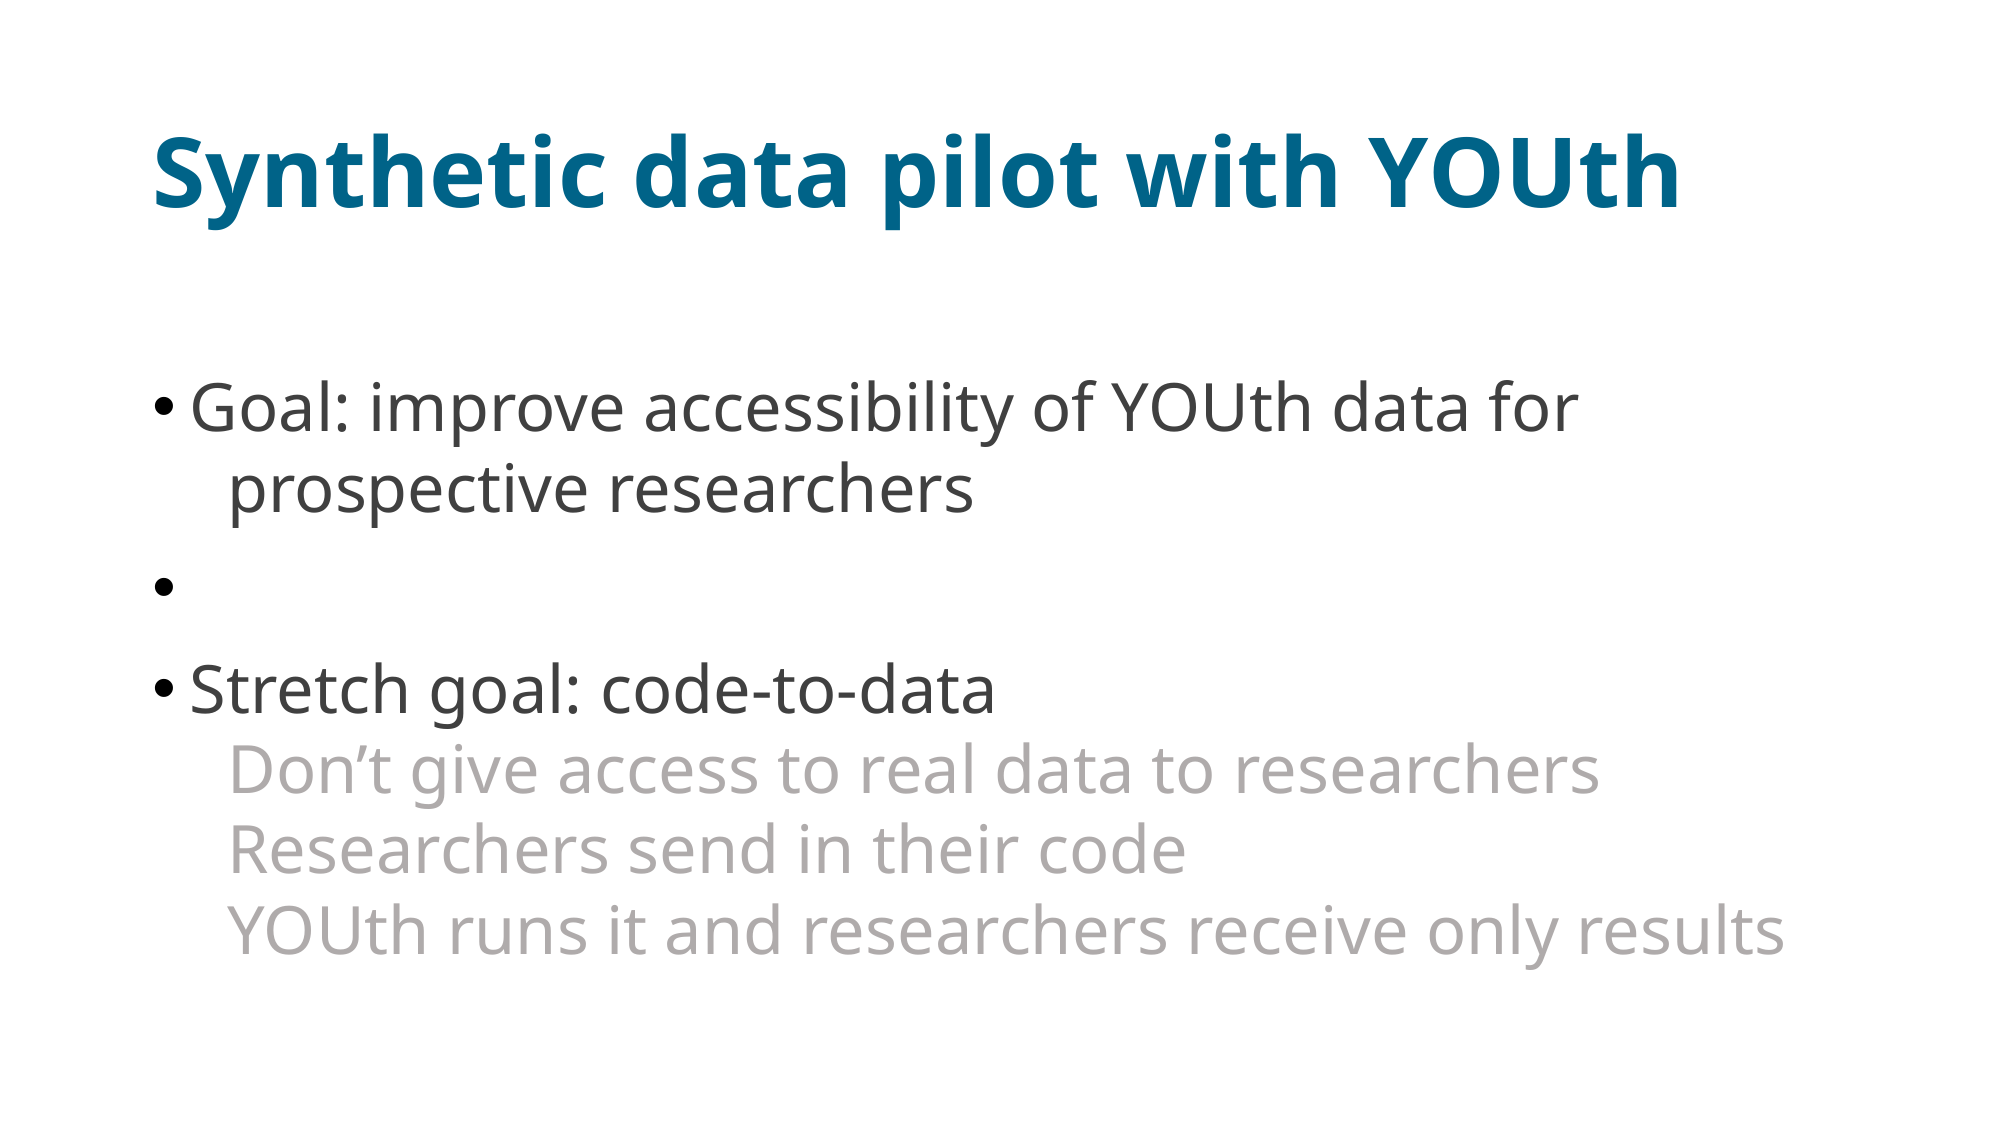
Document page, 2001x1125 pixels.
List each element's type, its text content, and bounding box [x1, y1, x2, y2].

list Goal: improve accessibility of YOUth data for prospective researchers Stretch goal: code-to-data Don’t give access to real data to researchers Researchers send in their code YOUth runs it and researchers receive only results [137, 357, 1863, 1066]
title Synthetic data pilot with YOUth [137, 59, 1863, 278]
